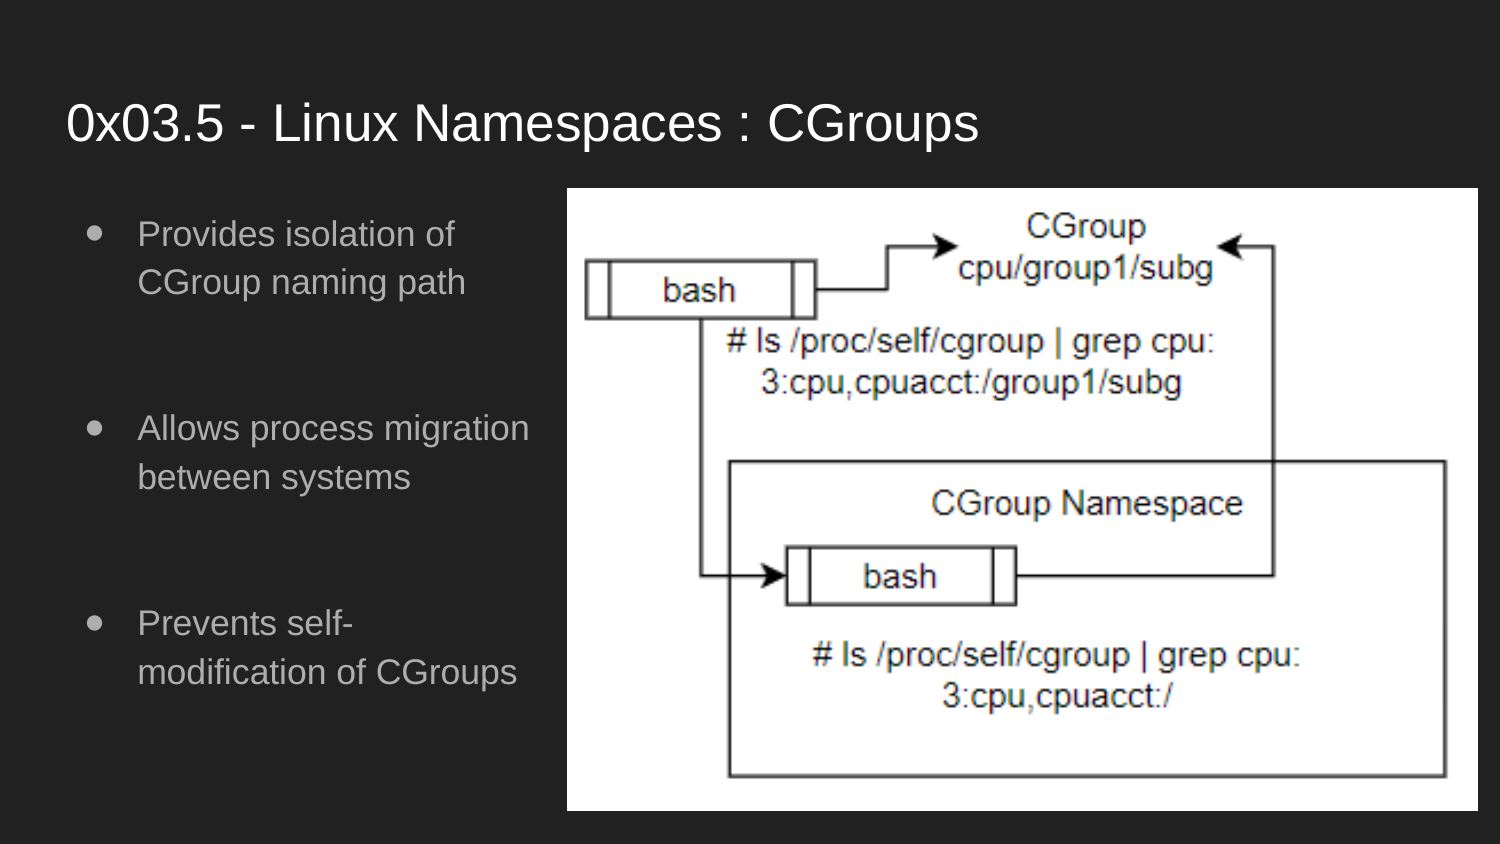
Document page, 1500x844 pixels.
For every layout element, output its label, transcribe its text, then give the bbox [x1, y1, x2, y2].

picture [567, 188, 1478, 811]
list Provides isolation of CGroup naming path Allows process migration between systems Prevents self-modification of CGroups [51, 189, 549, 750]
title 0x03.5 - Linux Namespaces : CGroups [51, 72, 1449, 167]
